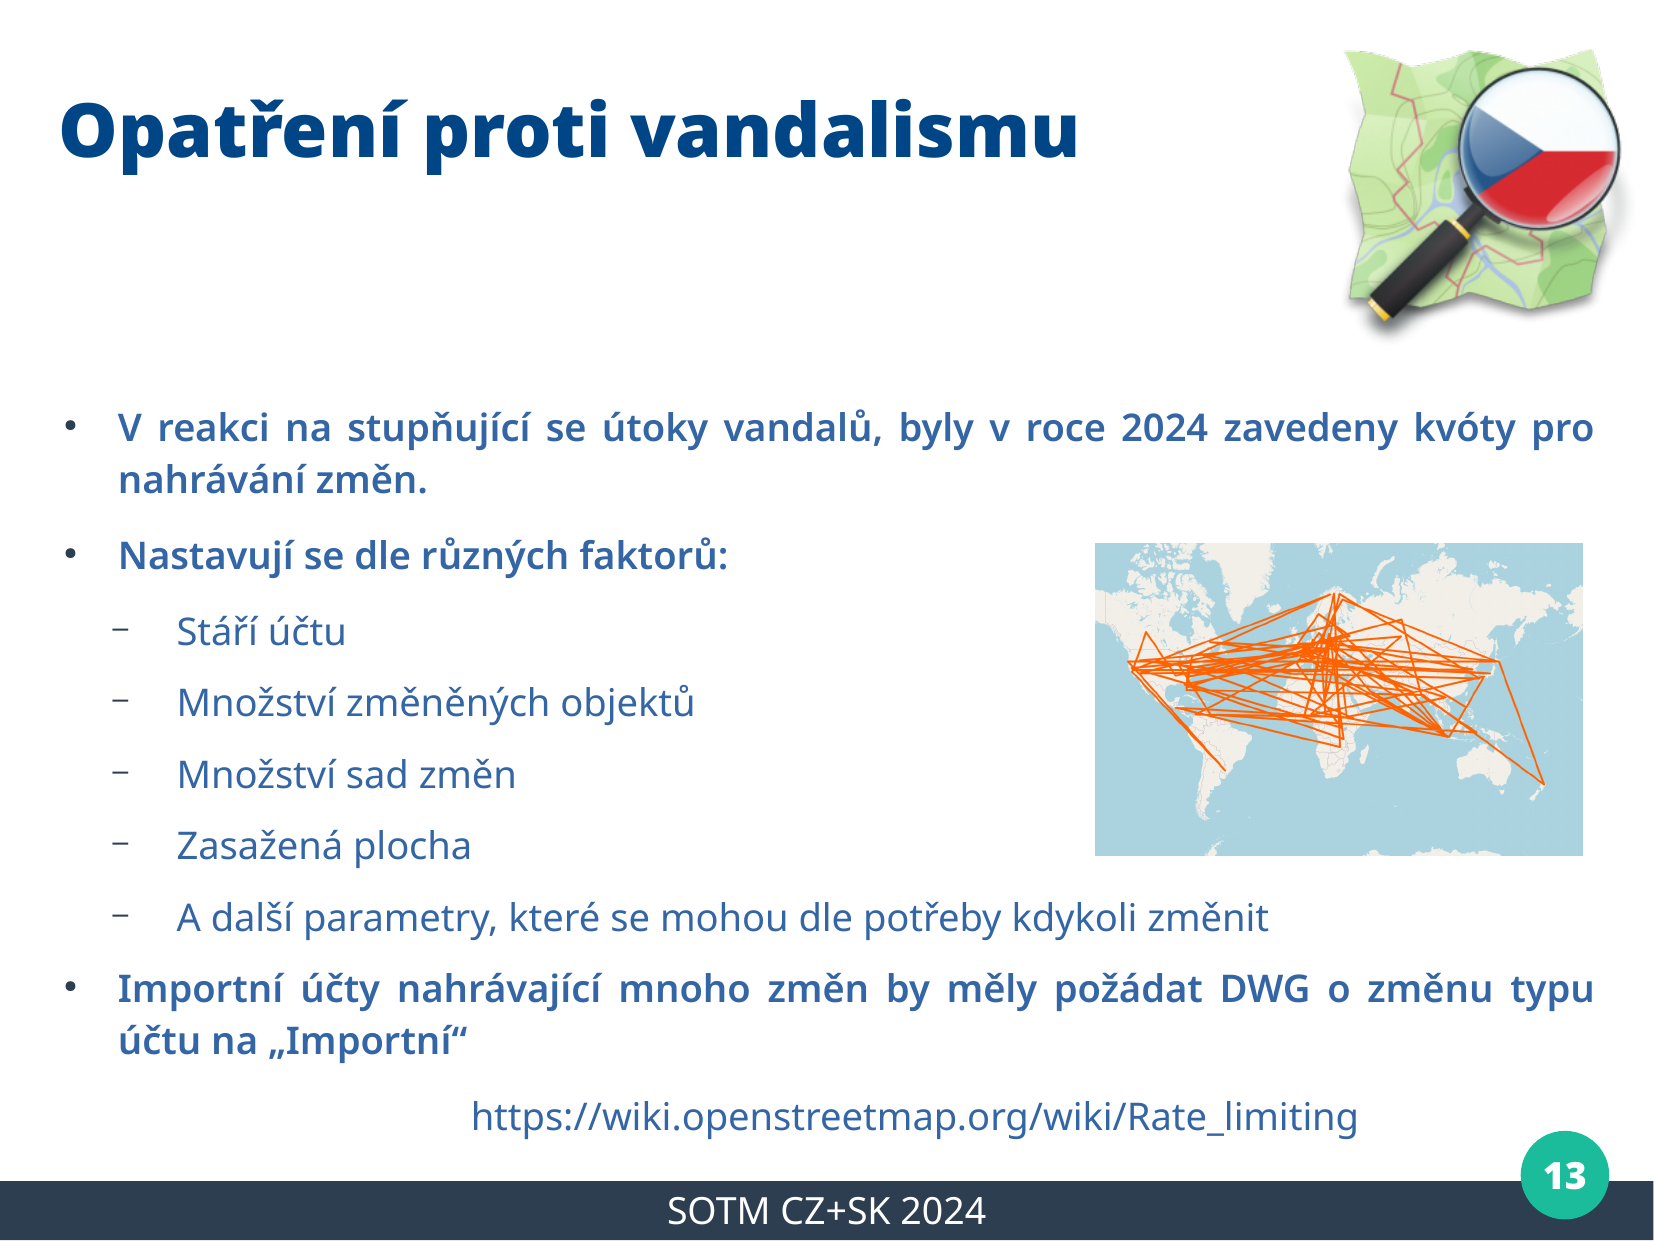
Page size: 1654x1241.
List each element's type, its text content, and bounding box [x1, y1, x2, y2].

title Opatření proti vandalismu [59, 49, 1347, 207]
list V reakci na stupňující se útoky vandalů, byly v roce 2024 zavedeny kvóty pro nahrávání změn. Nastavují se dle různých faktorů: Stáří účtu Množství změněných objektů Množství sad změn Zasažená plocha A další parametry, které se mohou dle potřeby kdykoli změnit Importní účty nahrávající mnoho změn by měly požádat DWG o změnu typu účtu na „Importní“ https://wiki.openstreetmap.org/wiki/Rate_limiting [59, 324, 1595, 1152]
picture [1334, 49, 1635, 350]
picture [1095, 543, 1583, 856]
